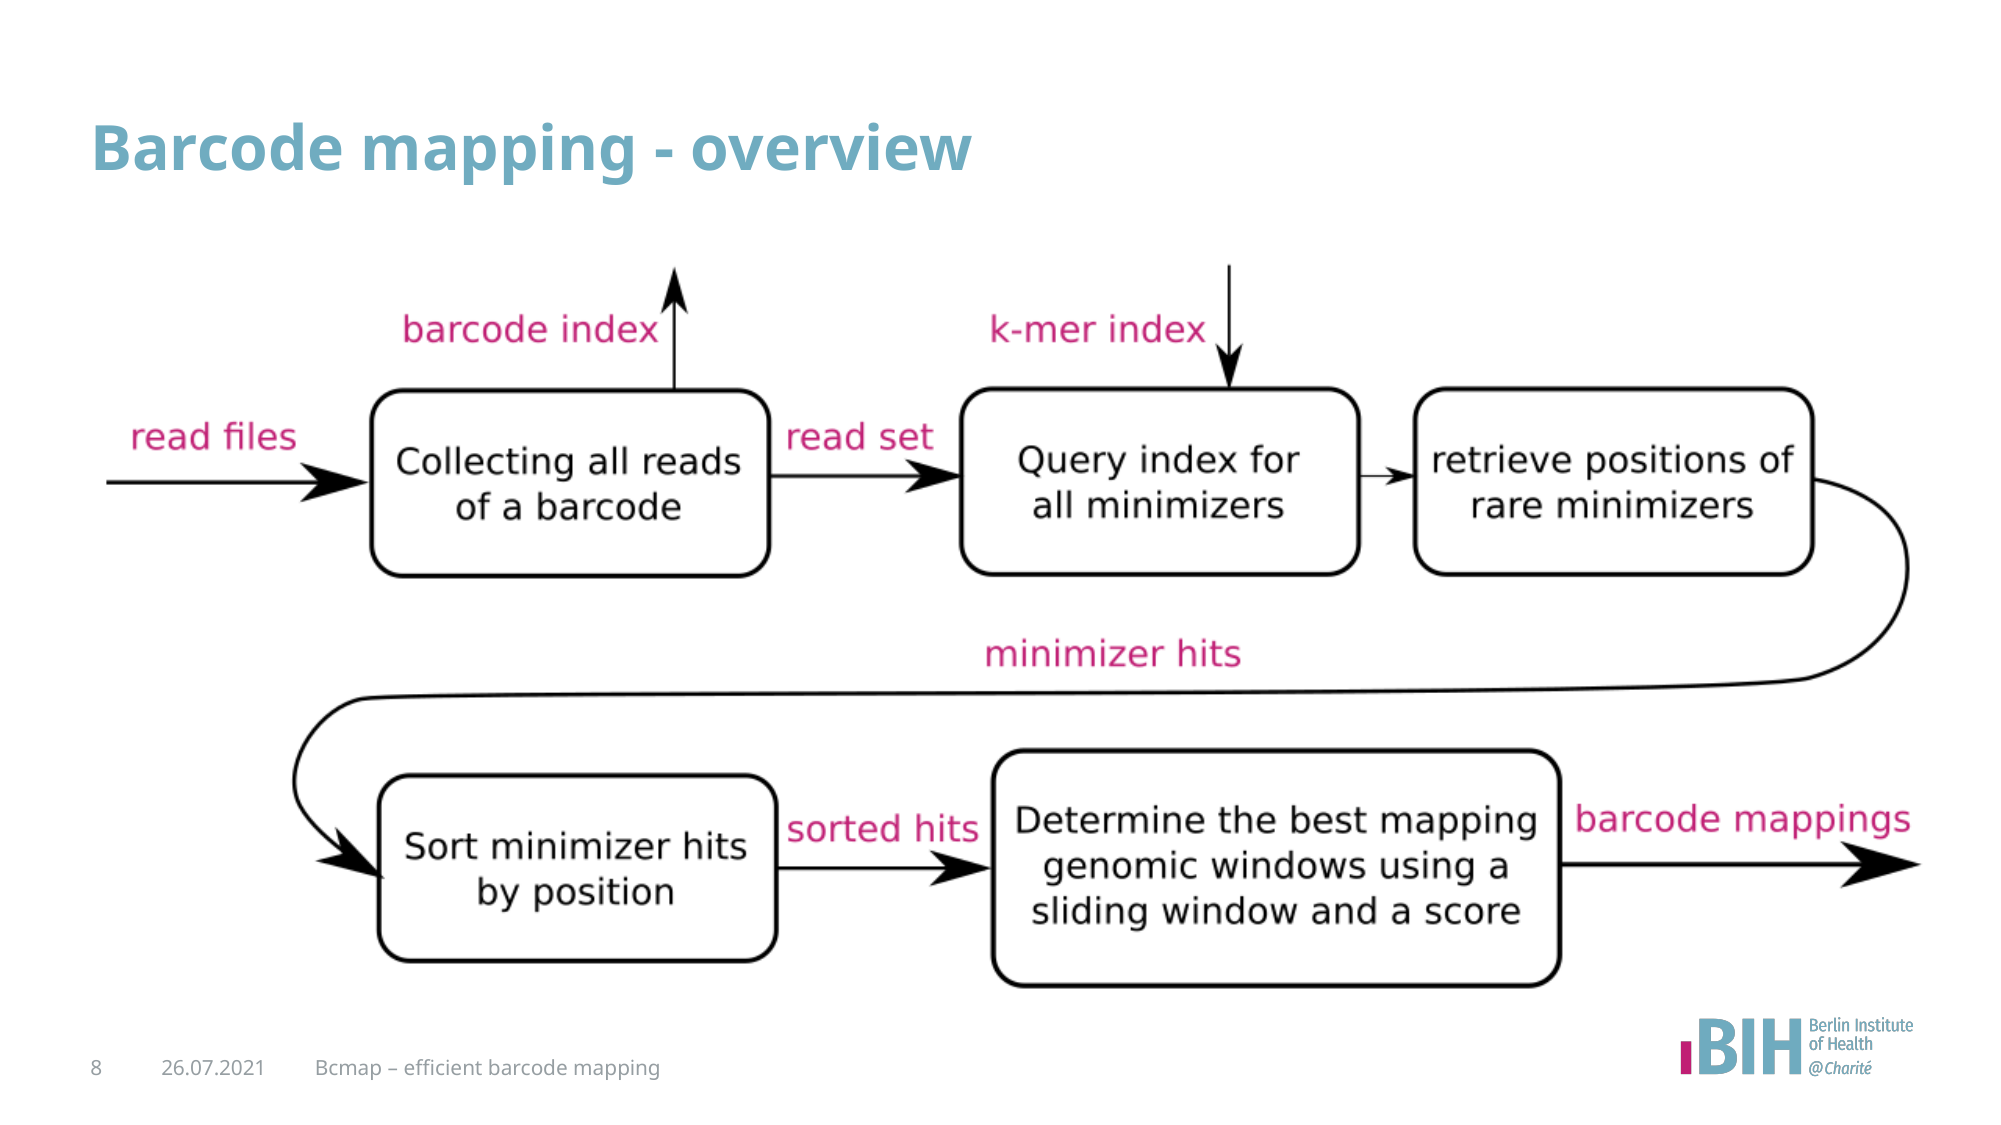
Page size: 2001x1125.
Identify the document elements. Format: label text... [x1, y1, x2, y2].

slide_number <Foliennummer> [90, 1046, 138, 1083]
title Barcode mapping - overview [90, 78, 1721, 220]
slide_number 26.07.2021 [161, 1046, 292, 1083]
picture [91, 247, 1938, 1107]
footer Bcmap – efficient barcode mapping [314, 1046, 1024, 1083]
